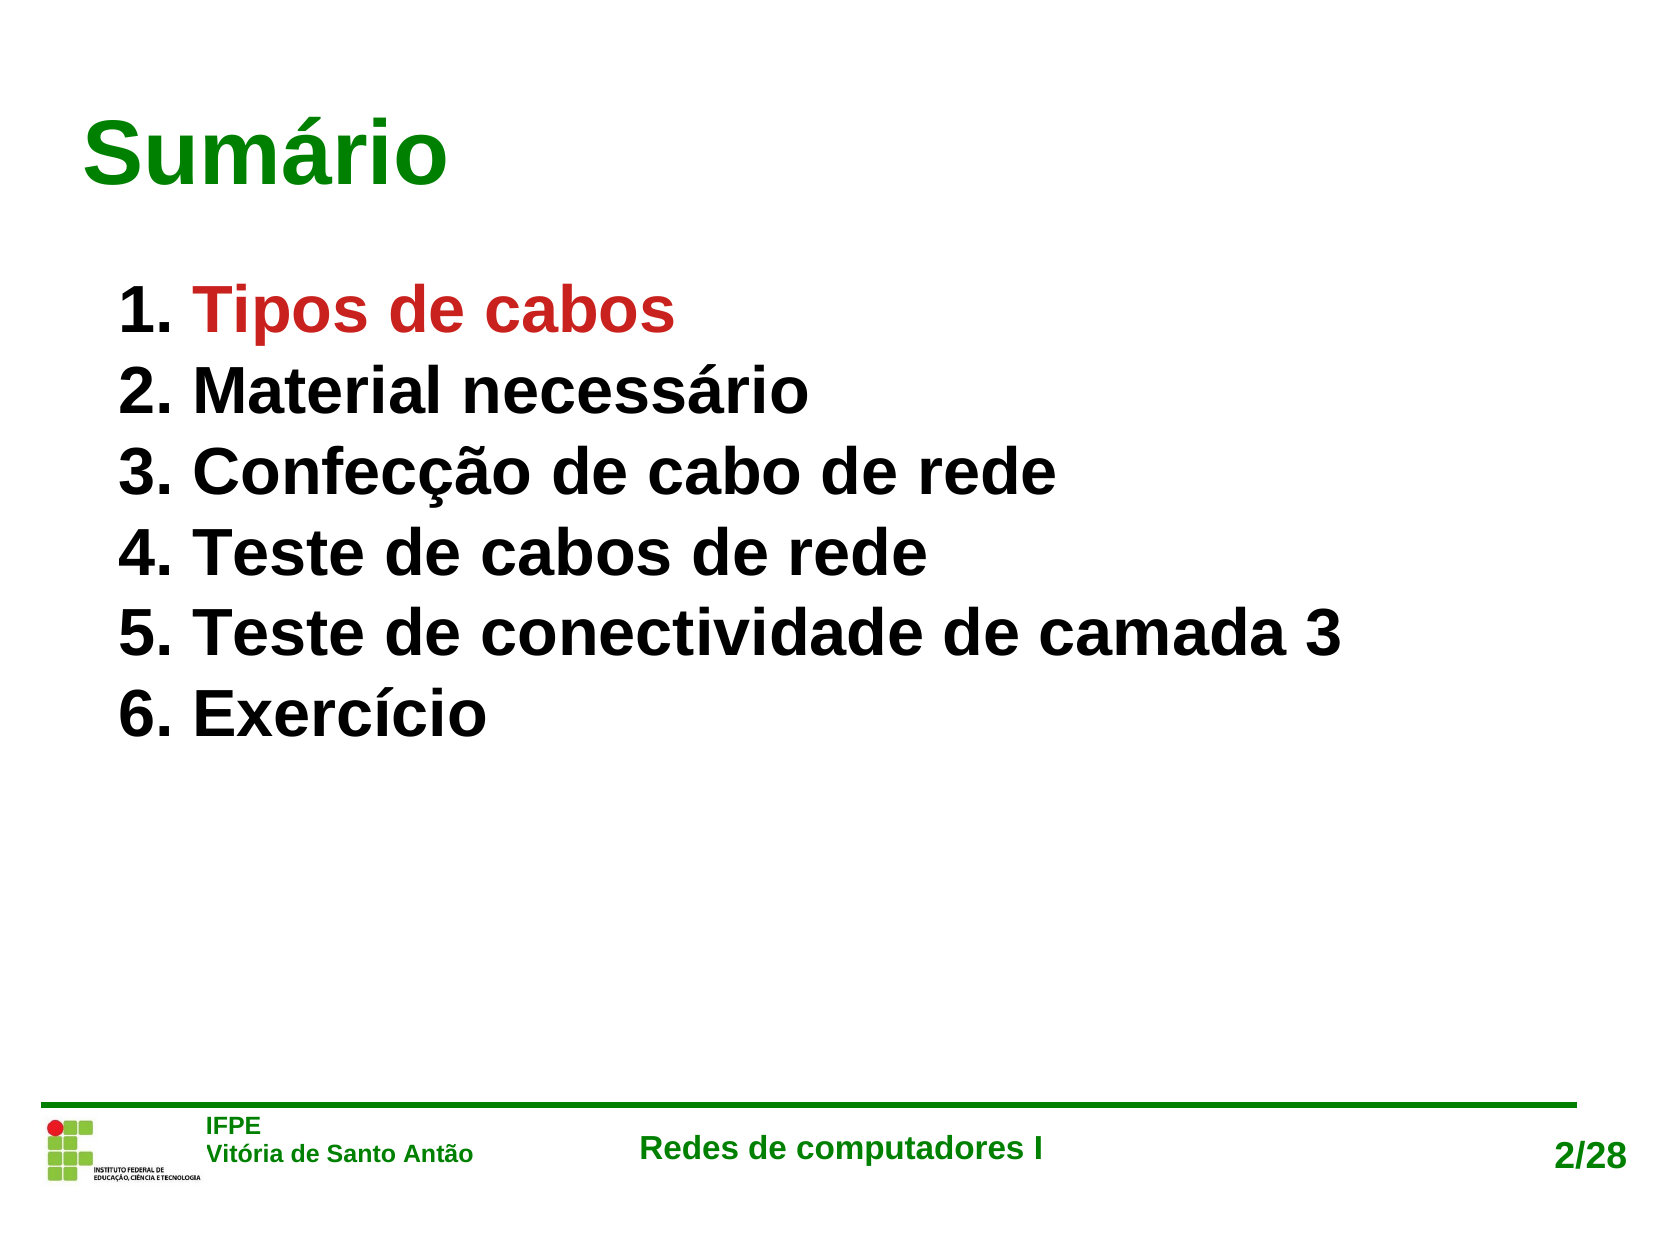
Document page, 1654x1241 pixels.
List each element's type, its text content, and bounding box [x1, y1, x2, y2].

picture [39, 1111, 207, 1191]
title Sumário [82, 49, 1571, 257]
list Tipos de cabos Material necessário Confecção de cabo de rede Teste de cabos de rede Teste de conectividade de camada 3 Exercício [82, 272, 1571, 1091]
